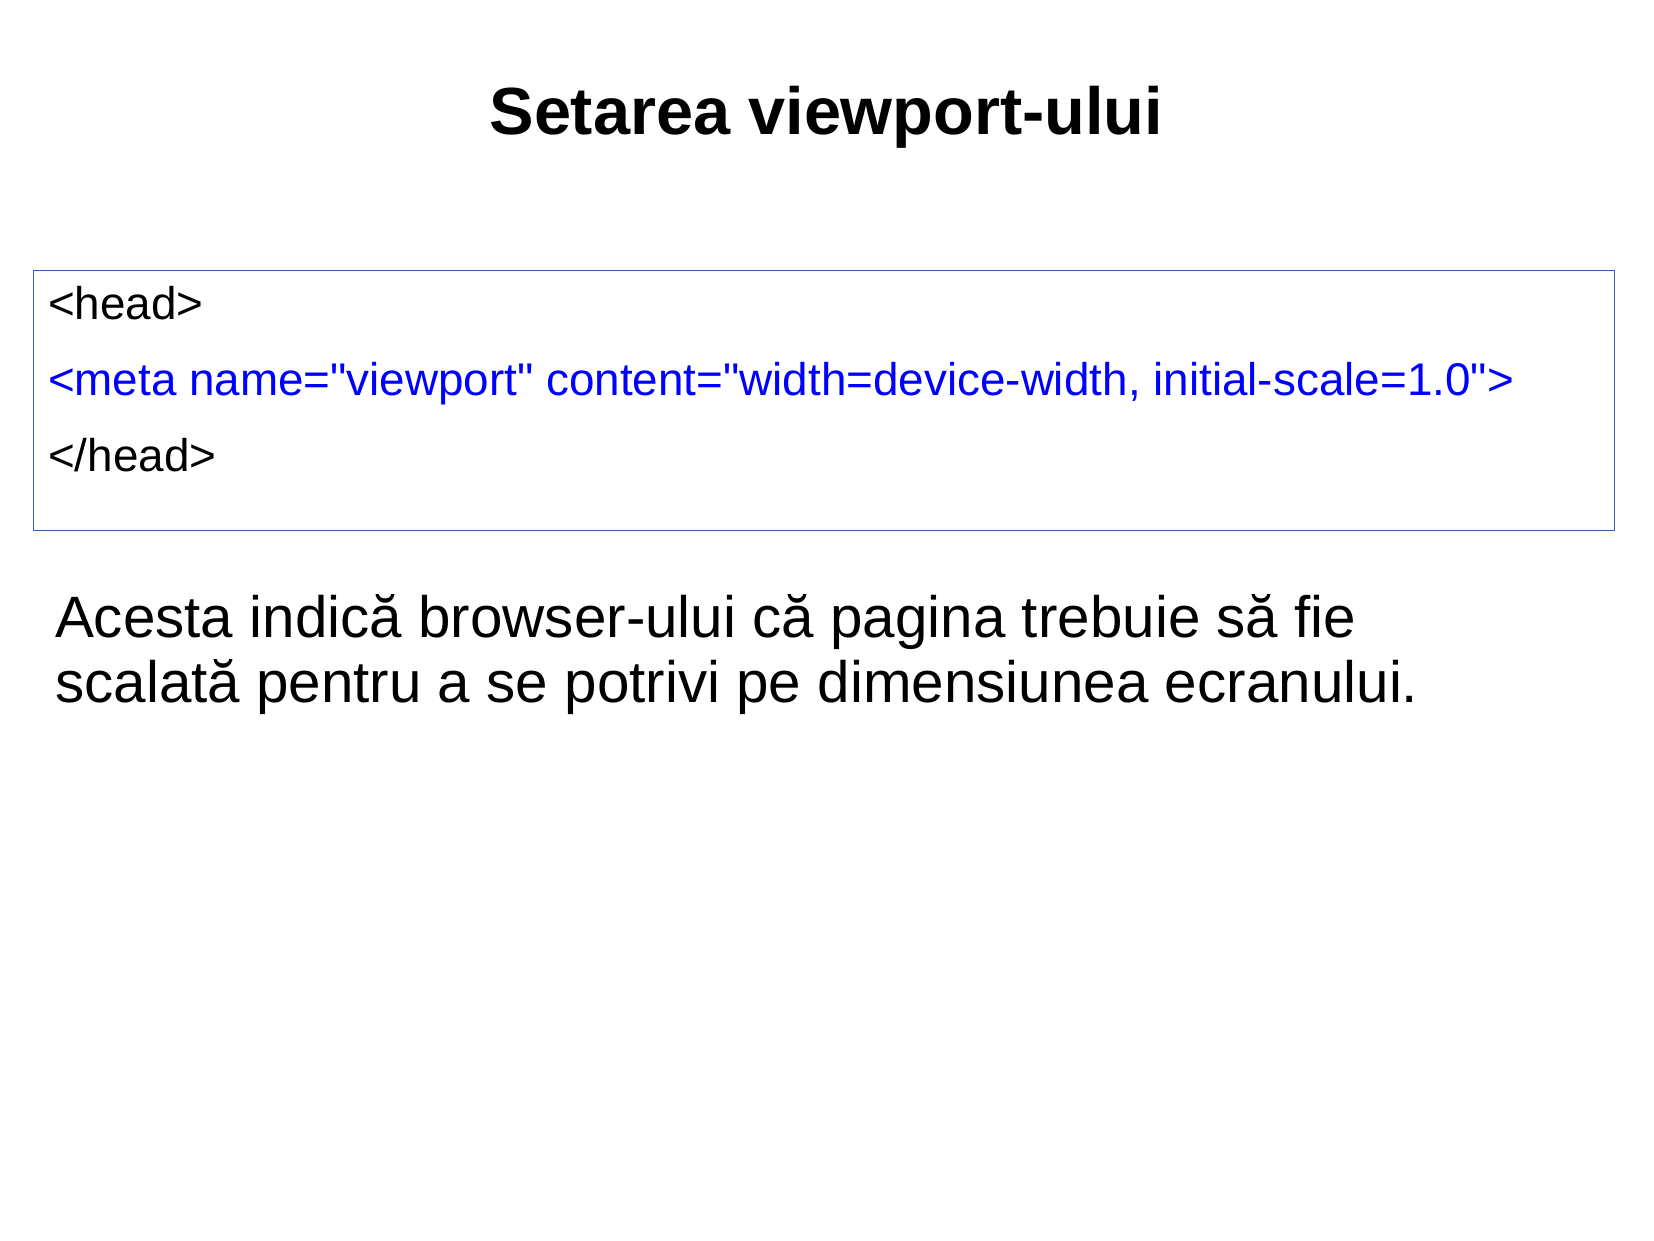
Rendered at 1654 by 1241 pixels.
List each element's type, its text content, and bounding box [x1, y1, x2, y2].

title Setarea viewport-ului [82, 8, 1571, 216]
text_box Acesta indică browser-ului că pagina trebuie să fie scalată pentru a se potrivi pe dimensiunea ecranului. [40, 577, 1545, 723]
text_box <head> <meta name="viewport" content="width=device-width, initial-scale=1.0"> </head> [33, 270, 1615, 531]
